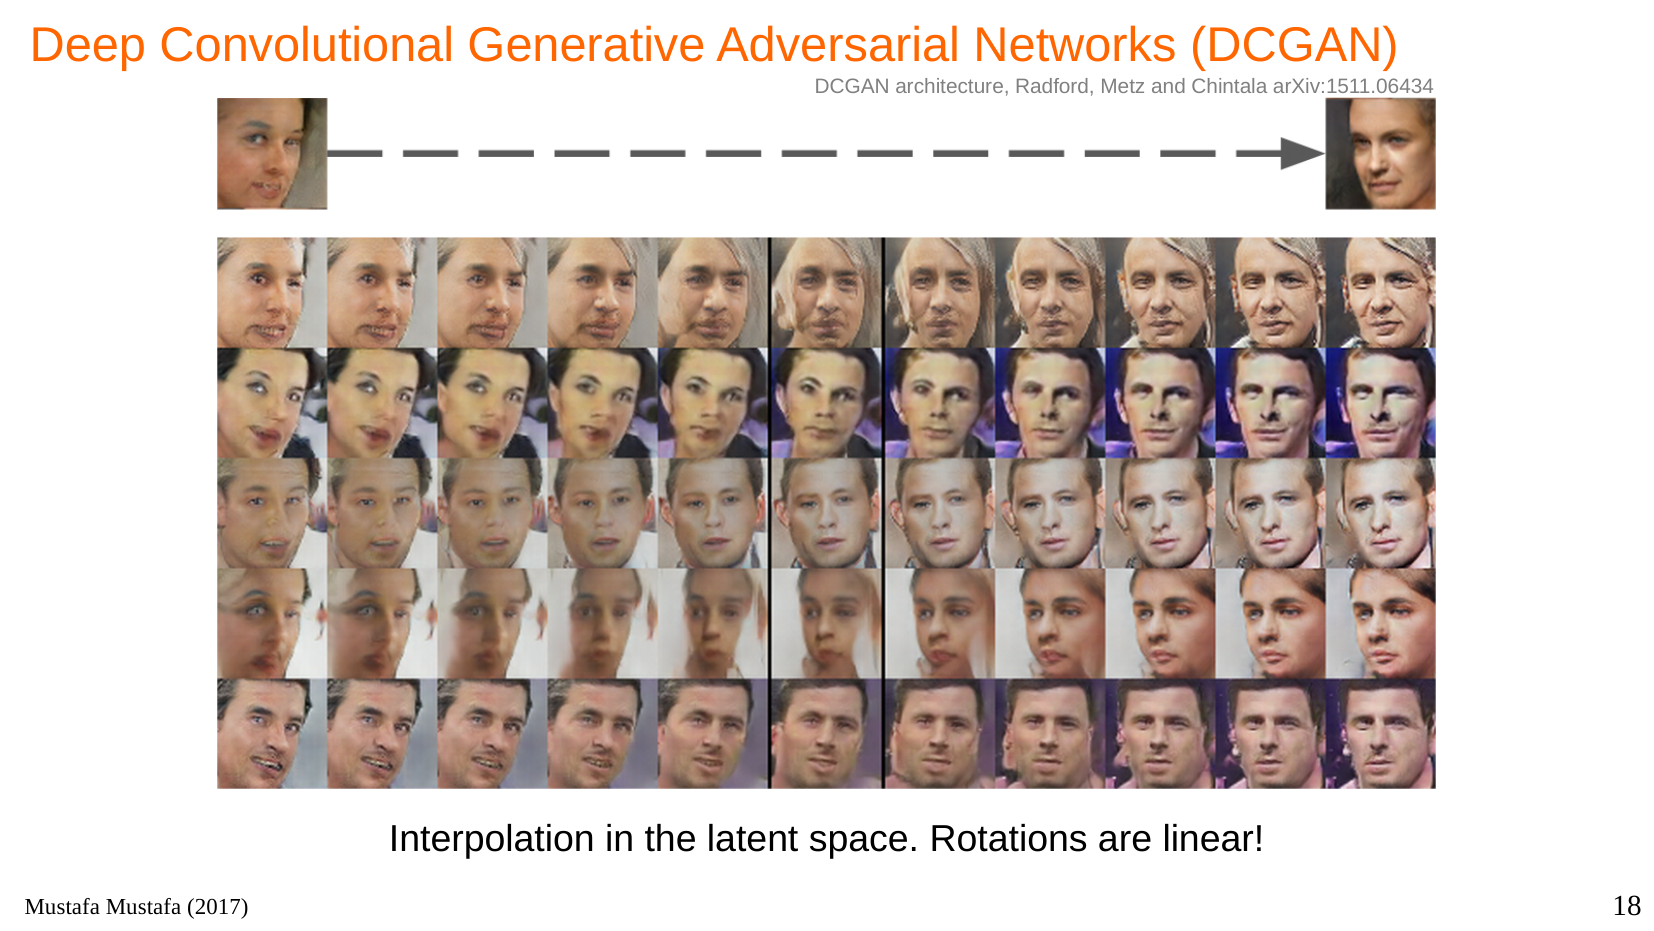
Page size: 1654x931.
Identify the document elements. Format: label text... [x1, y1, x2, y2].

text_box Interpolation in the latent space. Rotations are linear! [374, 810, 1280, 868]
title Deep Convolutional Generative Adversarial Networks (DCGAN) [29, 15, 1621, 74]
text_box DCGAN architecture, Radford, Metz and Chintala arXiv:1511.06434 [799, 66, 1457, 106]
picture [215, 96, 1438, 791]
